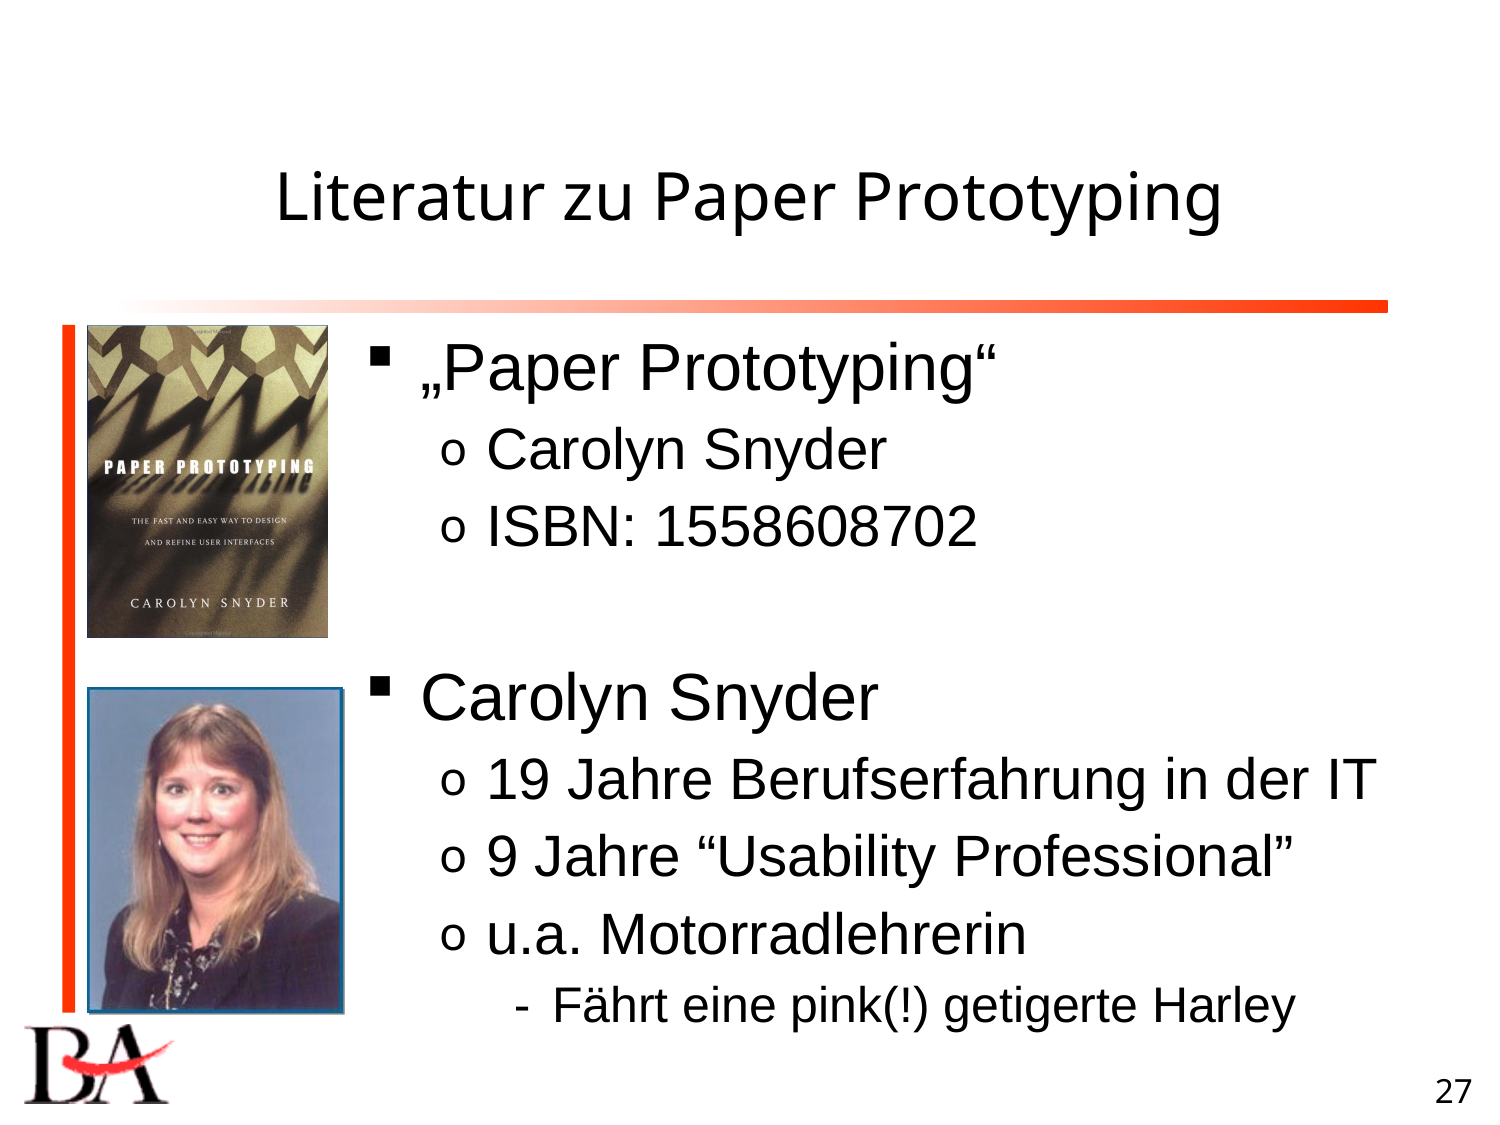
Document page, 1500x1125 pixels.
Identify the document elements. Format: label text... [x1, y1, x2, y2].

picture [87, 687, 343, 1013]
chart [87, 324, 328, 638]
picture [24, 1024, 175, 1104]
list „Paper Prototyping“ Carolyn Snyder ISBN: 1558608702 Carolyn Snyder 19 Jahre Berufserfahrung in der IT 9 Jahre “Usability Professional” u.a. Motorradlehrerin Fährt eine pink(!) getigerte Harley [349, 324, 1425, 1051]
title Literatur zu Paper Prototyping [112, 99, 1388, 288]
